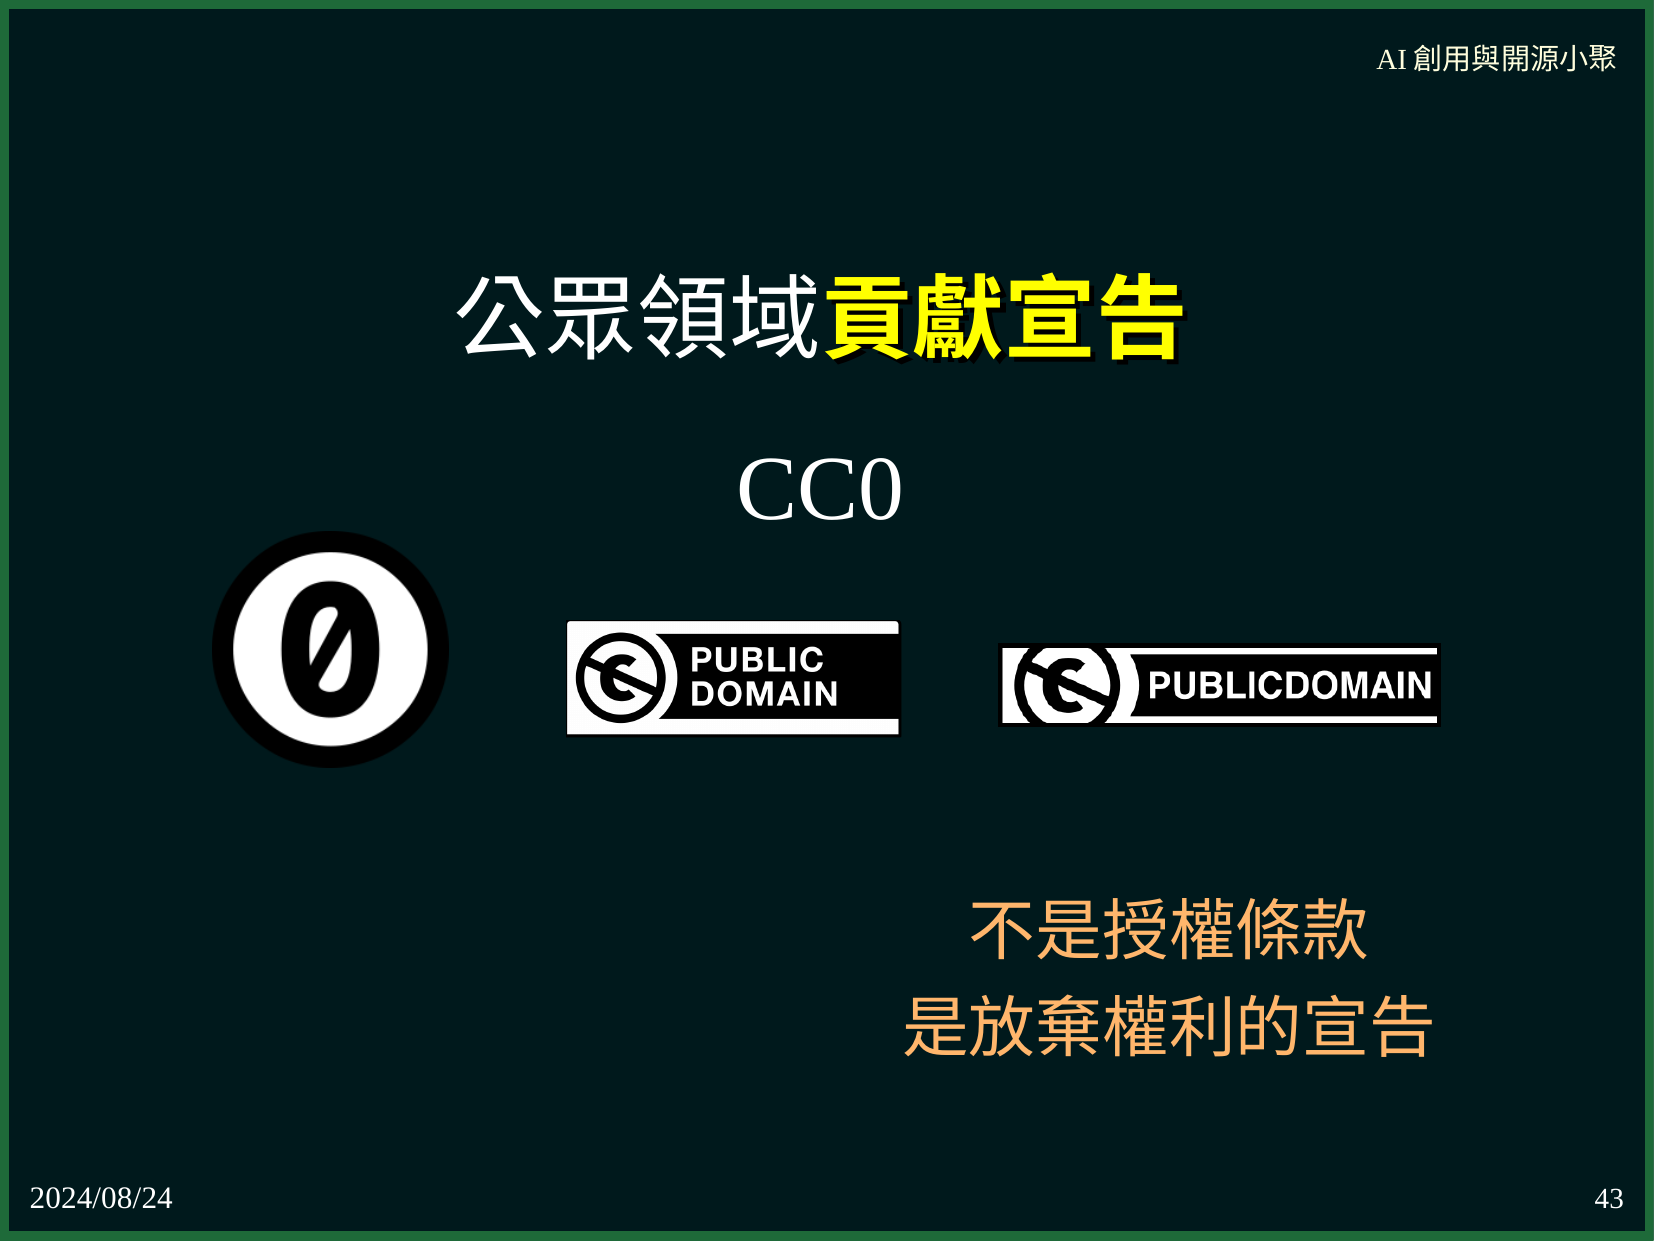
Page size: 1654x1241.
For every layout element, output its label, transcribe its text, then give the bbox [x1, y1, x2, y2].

picture [998, 643, 1441, 727]
picture [212, 531, 449, 768]
title 公眾領域貢獻宣告 CC0 [76, 158, 1566, 626]
picture [566, 620, 903, 739]
title 不是授權條款 是放棄權利的宣告 [649, 877, 1654, 1071]
